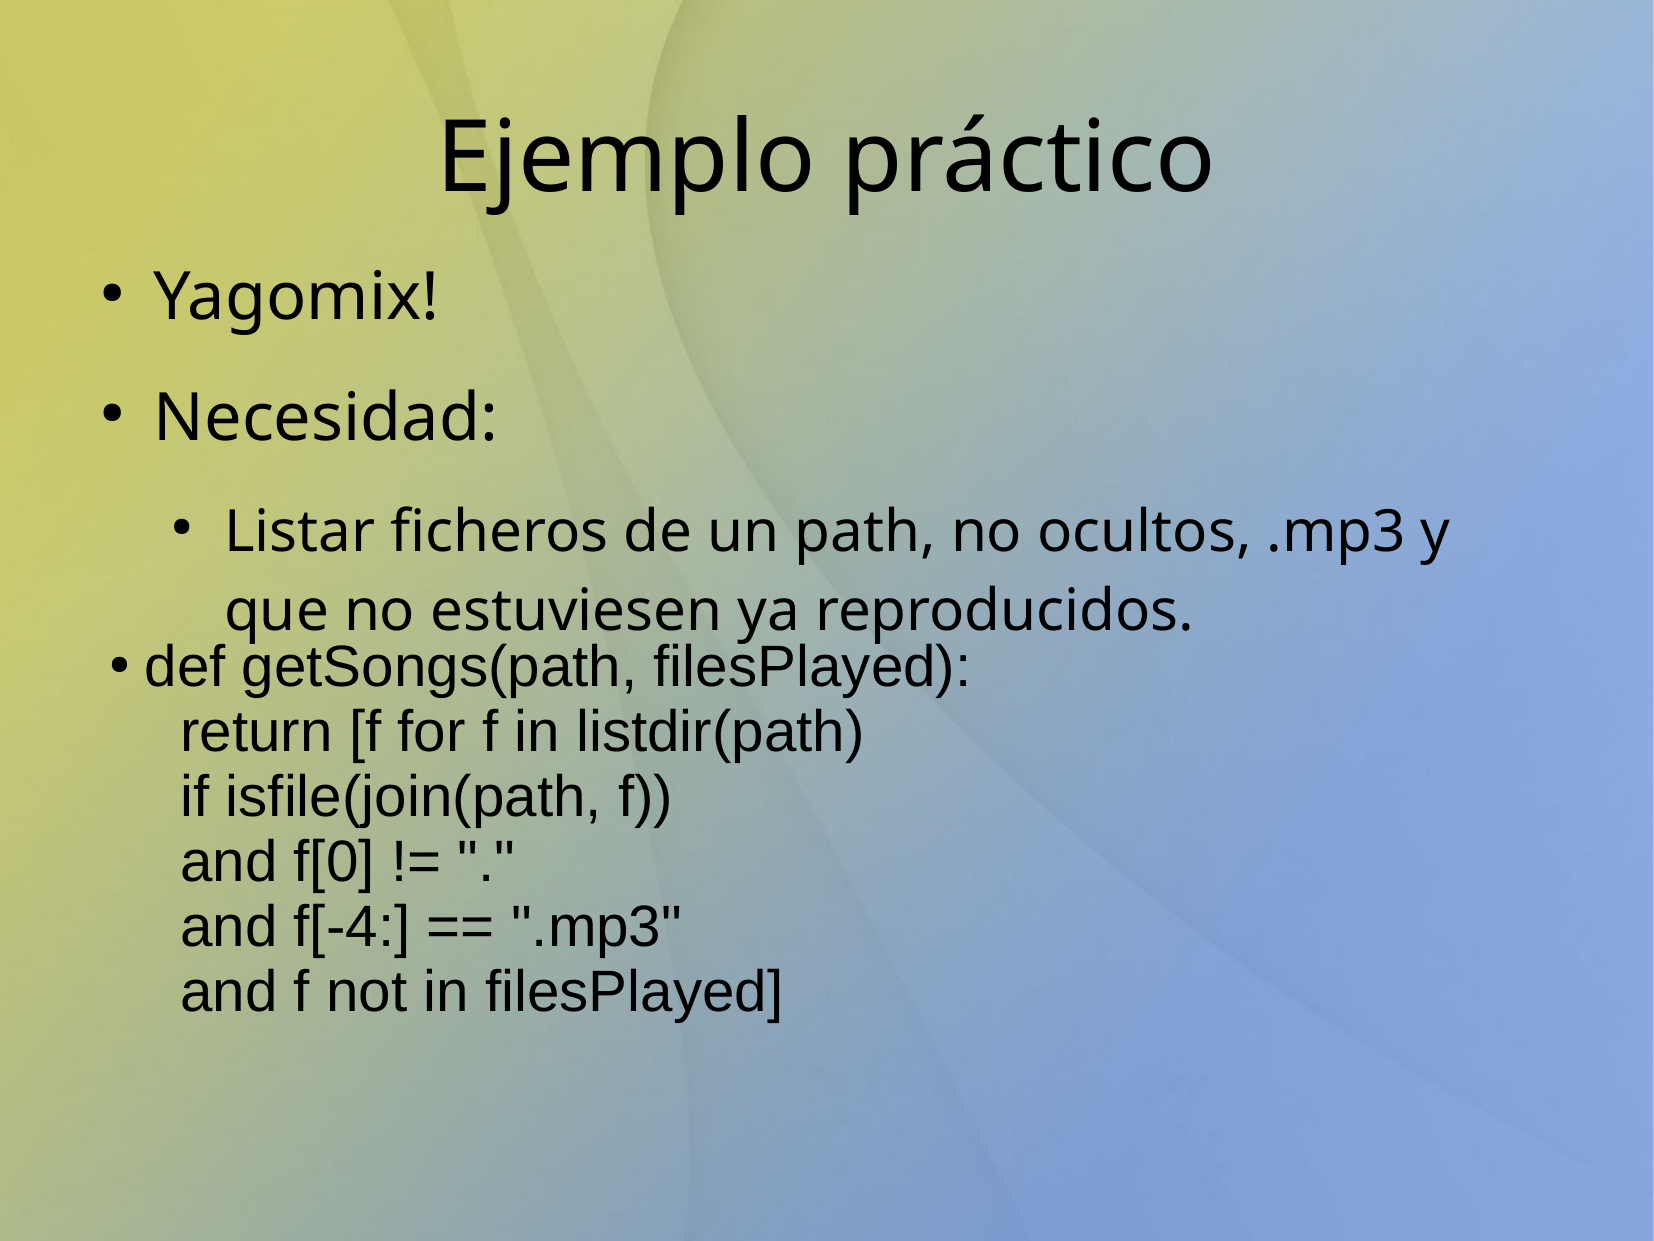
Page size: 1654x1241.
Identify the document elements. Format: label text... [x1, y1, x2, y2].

text_box def getSongs(path, filesPlayed): return [f for f in listdir(path) if isfile(join(path, f)) and f[0] != "." and f[-4:] == ".mp3" and f not in filesPlayed] [94, 625, 1560, 1076]
title Ejemplo práctico [82, 49, 1571, 248]
list Yagomix! Necesidad: Listar ficheros de un path, no ocultos, .mp3 y que no estuviesen ya reproducidos. [82, 248, 1571, 807]
picture [0, 0, 1654, 1241]
